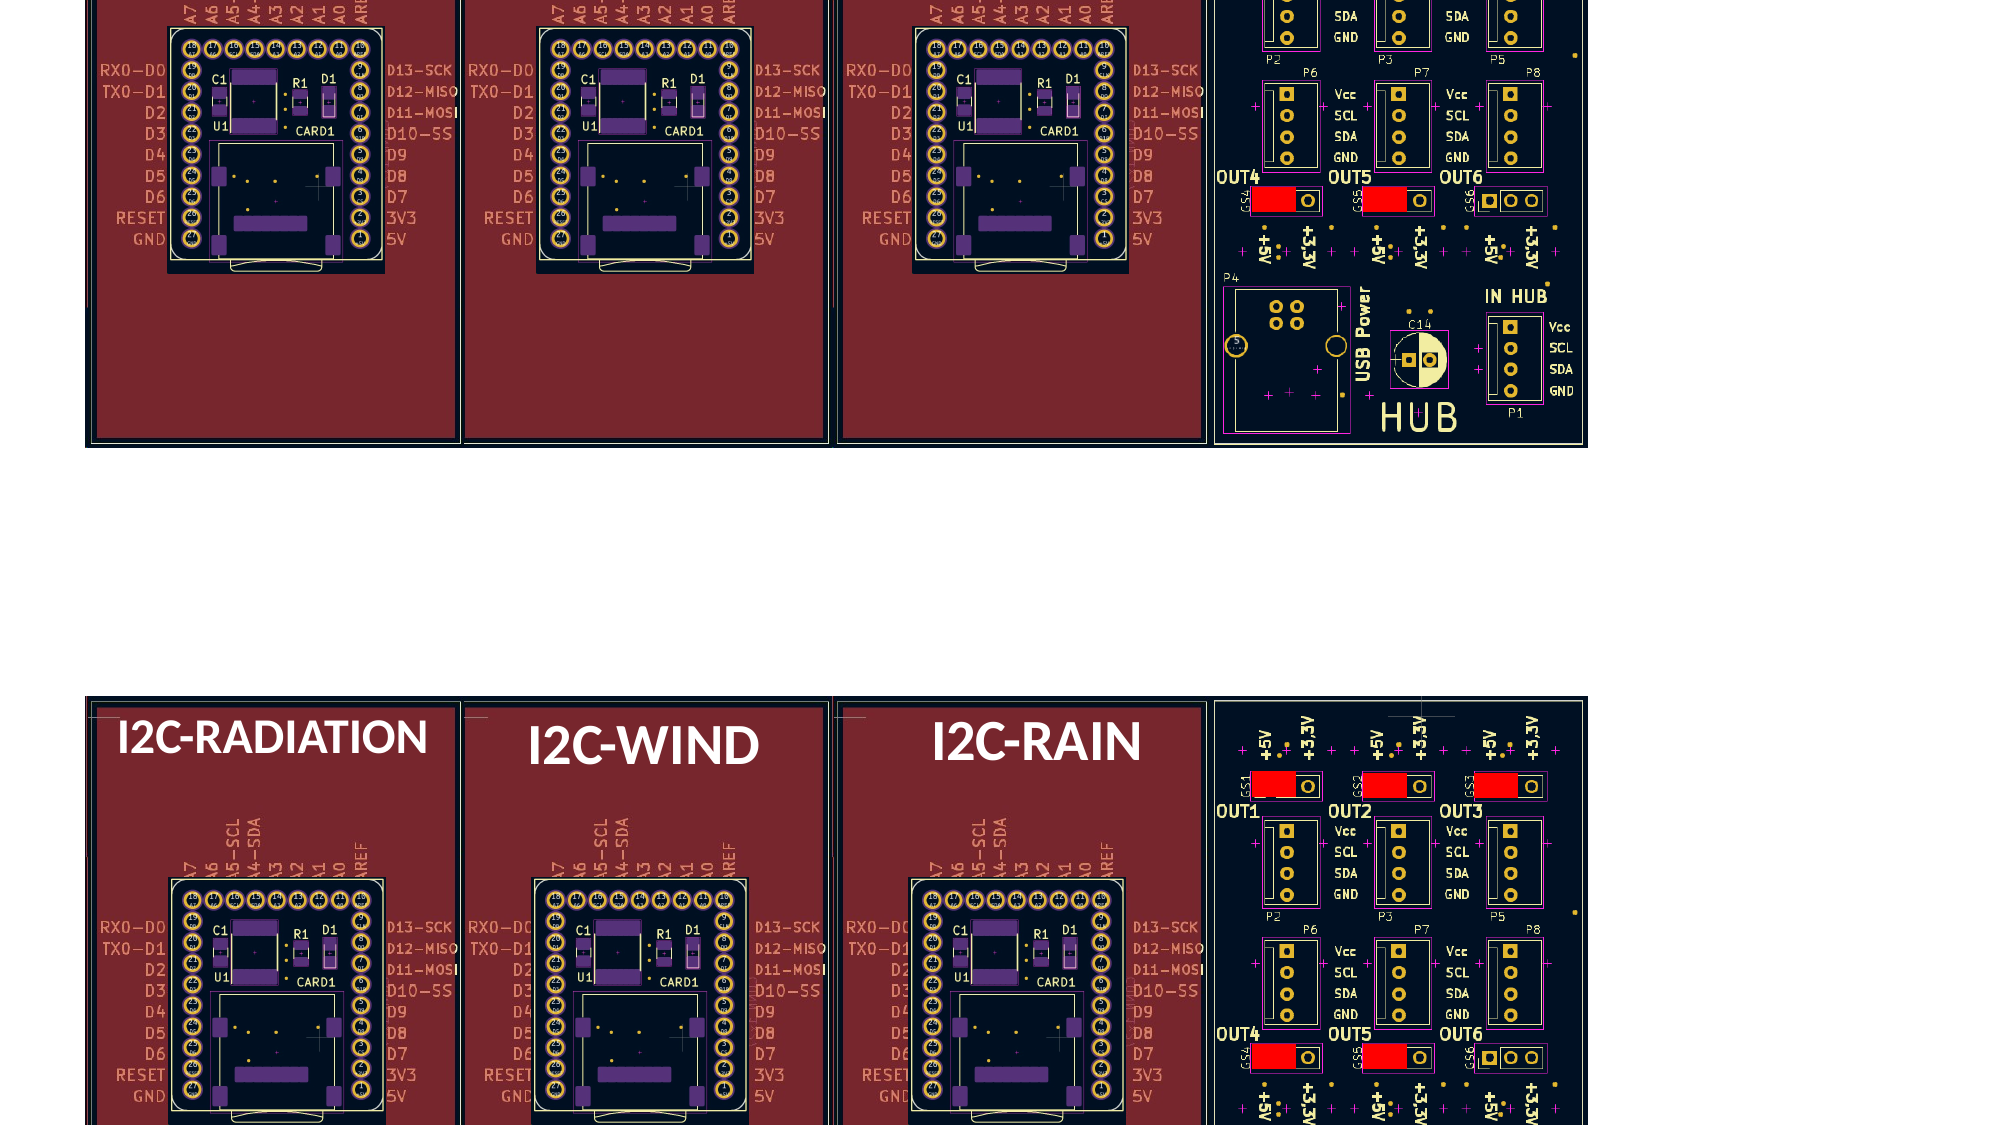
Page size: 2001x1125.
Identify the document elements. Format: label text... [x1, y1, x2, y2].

text_box [1363, 187, 1406, 212]
text_box [1363, 1044, 1406, 1069]
picture [85, 0, 1588, 448]
text_box [1253, 1044, 1296, 1069]
text_box [1253, 187, 1296, 212]
text_box I2C-WIND [512, 698, 791, 784]
picture [85, 696, 1588, 1125]
text_box [1363, 773, 1406, 798]
text_box I2C-RAIN [916, 694, 1164, 780]
text_box I2C-RADIATION [102, 696, 520, 772]
text_box [1253, 772, 1296, 796]
text_box [1474, 773, 1517, 798]
